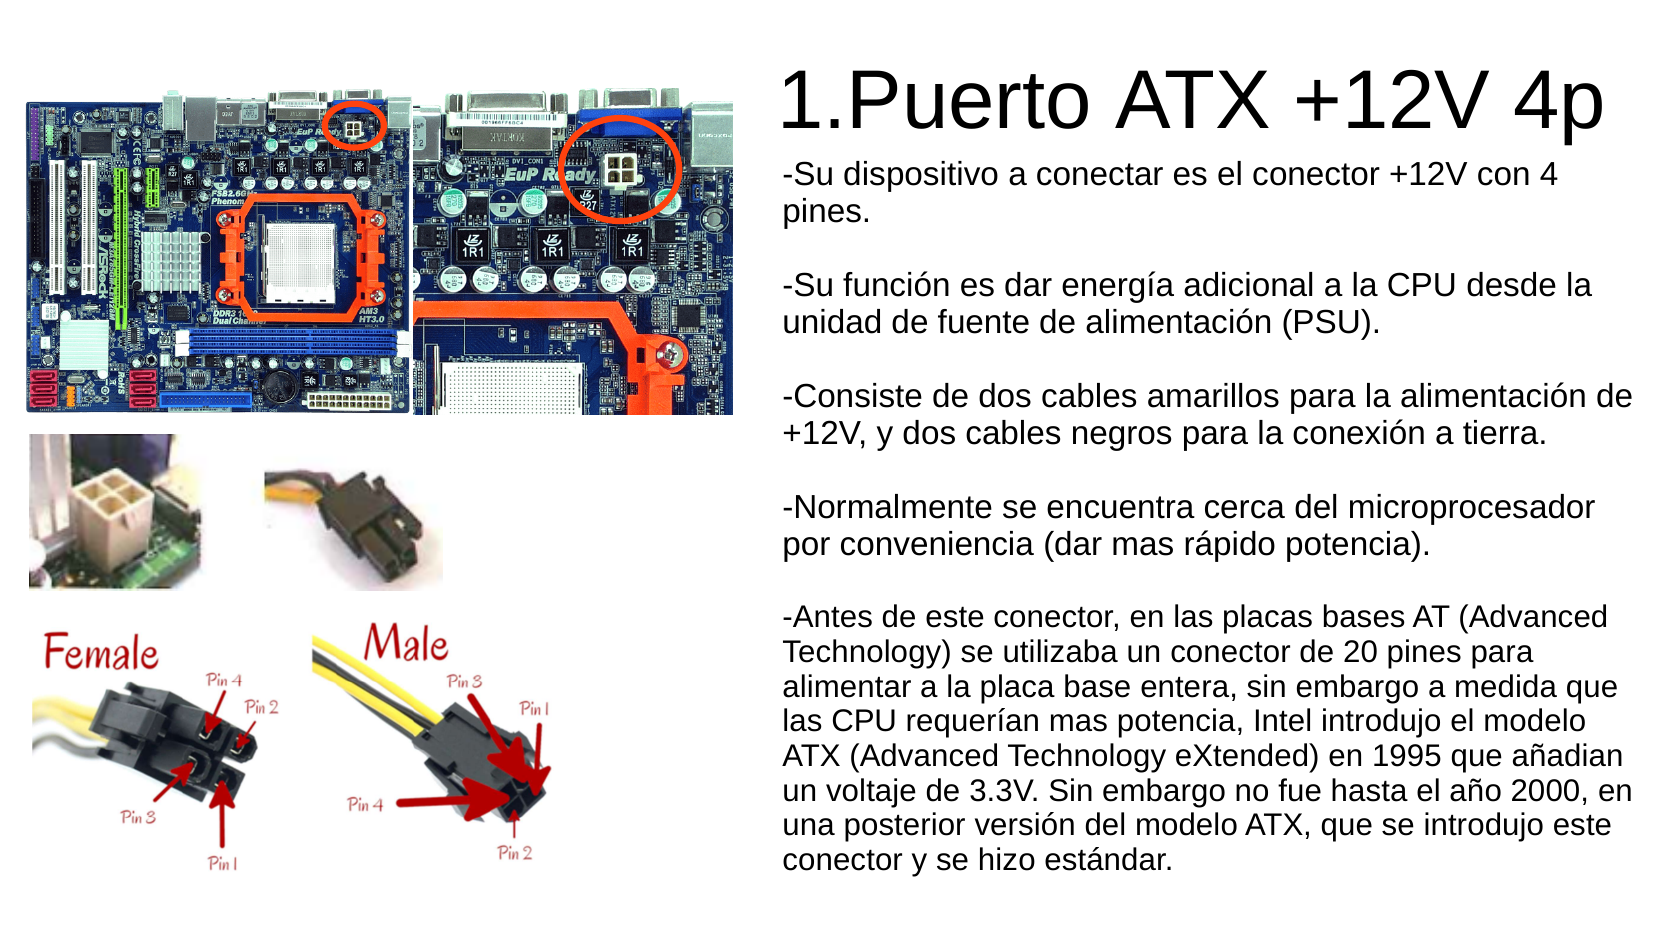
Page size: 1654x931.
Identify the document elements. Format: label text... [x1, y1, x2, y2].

picture [23, 88, 733, 415]
picture [29, 434, 443, 591]
title 1.Puerto ATX +12V 4p [738, 21, 1607, 178]
text_box -Su dispositivo a conectar es el conector +12V con 4 pines. -Su función es dar energía adicional a la CPU desde la unidad de fuente de alimentación (PSU). -Consiste de dos cables amarillos para la alimentación de +12V, y dos cables negros para la conexión a tierra. -Normalmente se encuentra cerca del microprocesador por conveniencia (dar mas rápido potencia). -Antes de este conector, en las placas bases AT (Advanced Technology) se utilizaba un conector de 20 pines para alimentar a la placa base entera, sin embargo a medida que las CPU requerían mas potencia, Intel introdujo el modelo ATX (Advanced Technology eXtended) en 1995 que añadian un voltaje de 3.3V. Sin embargo no fue hasta el año 2000, en una posterior versión del modelo ATX, que se introdujo este conector y se hizo estándar. [767, 147, 1654, 931]
picture [29, 613, 567, 886]
